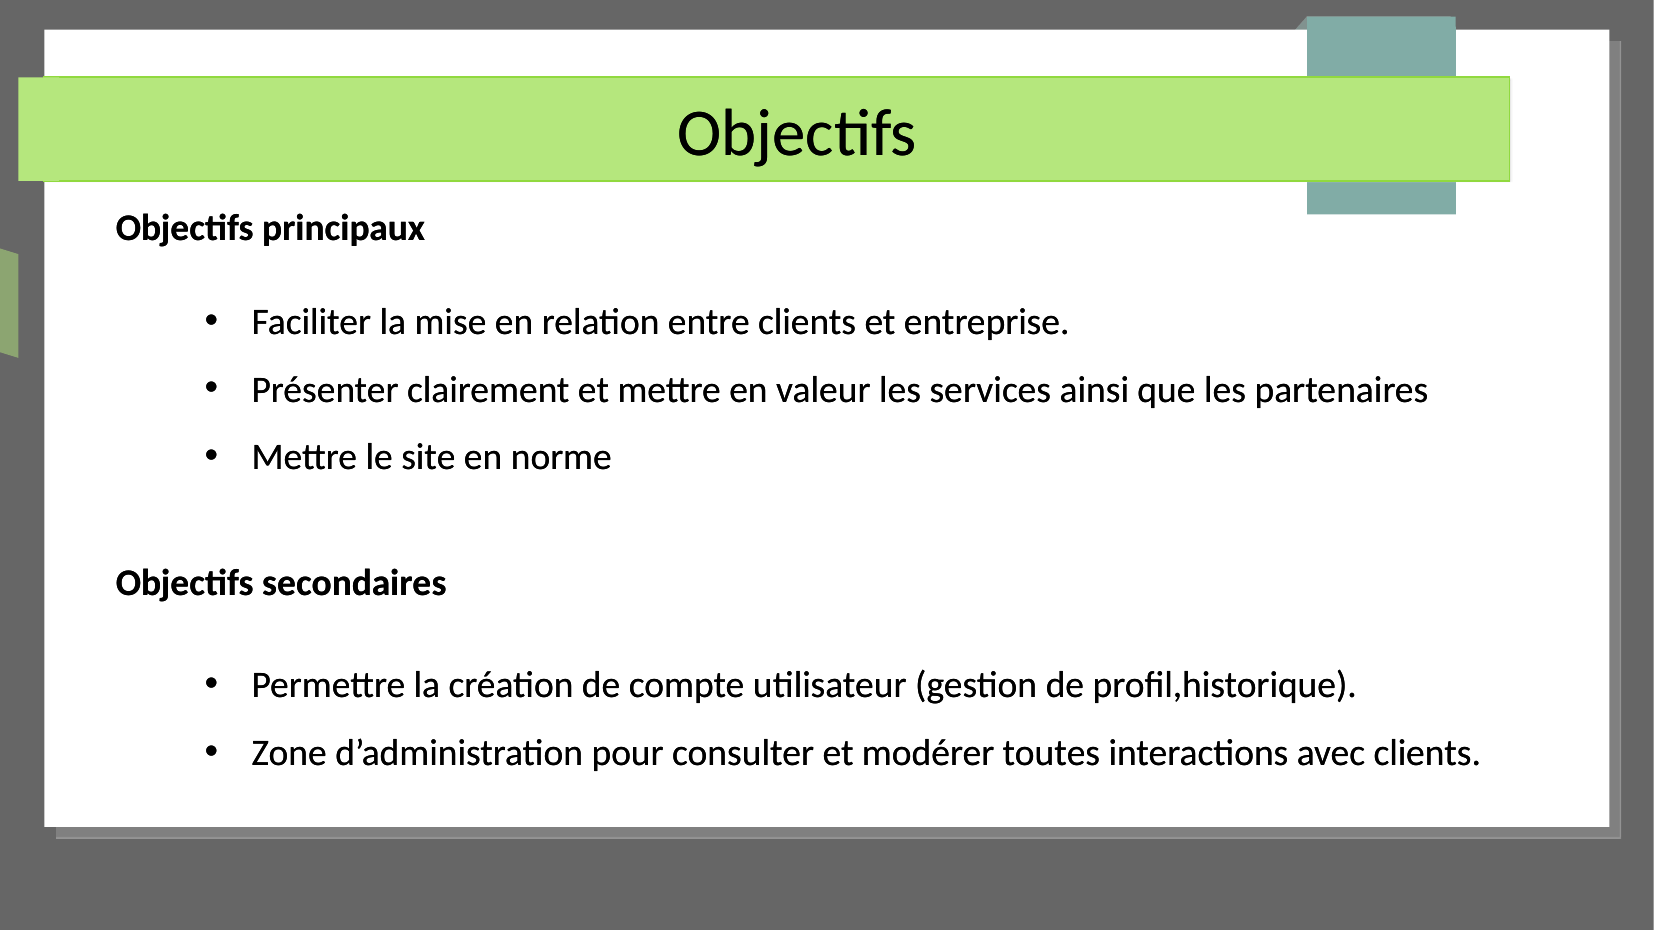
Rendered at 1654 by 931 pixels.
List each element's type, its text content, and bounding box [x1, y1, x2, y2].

title Objectifs [88, 77, 1506, 181]
text_box ​Objectifs principaux​ Faciliter la mise en relation entre clients et entreprise.​ Présenter clairement et mettre en valeur les services ainsi que les partenaires​ Mettre le site en norme Objectifs secondaires​ Permettre la création de compte utilisateur (gestion de profil,historique).​ Zone d’administration pour consulter et modérer toutes interactions avec clients.​ [100, 195, 1583, 779]
